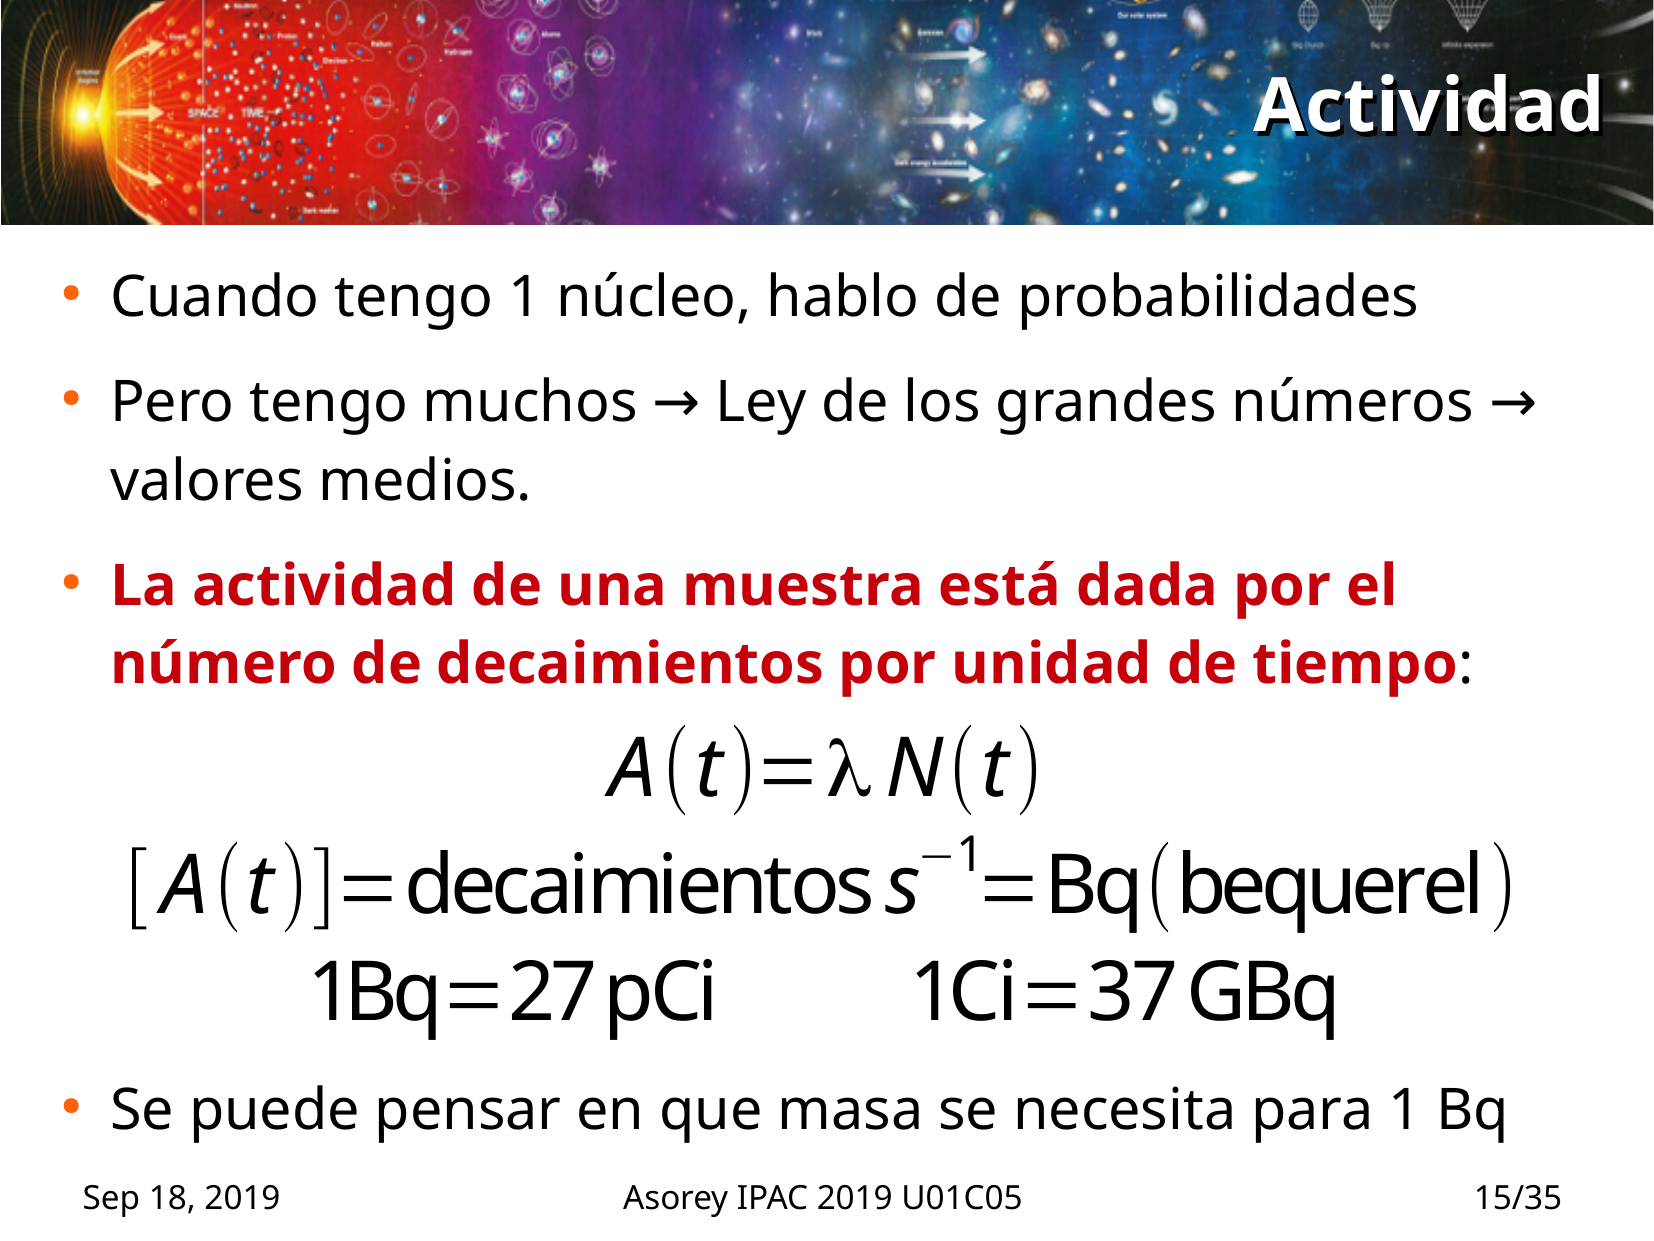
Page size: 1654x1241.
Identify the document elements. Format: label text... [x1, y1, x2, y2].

title Actividad [45, 15, 1606, 191]
picture [1, 0, 1654, 225]
chart [120, 716, 1524, 1042]
list Cuando tengo 1 núcleo, hablo de probabilidades Pero tengo muchos → Ley de los grandes números → valores medios. La actividad de una muestra está dada por el número de decaimientos por unidad de tiempo: Se puede pensar en que masa se necesita para 1 Bq [45, 255, 1606, 1156]
